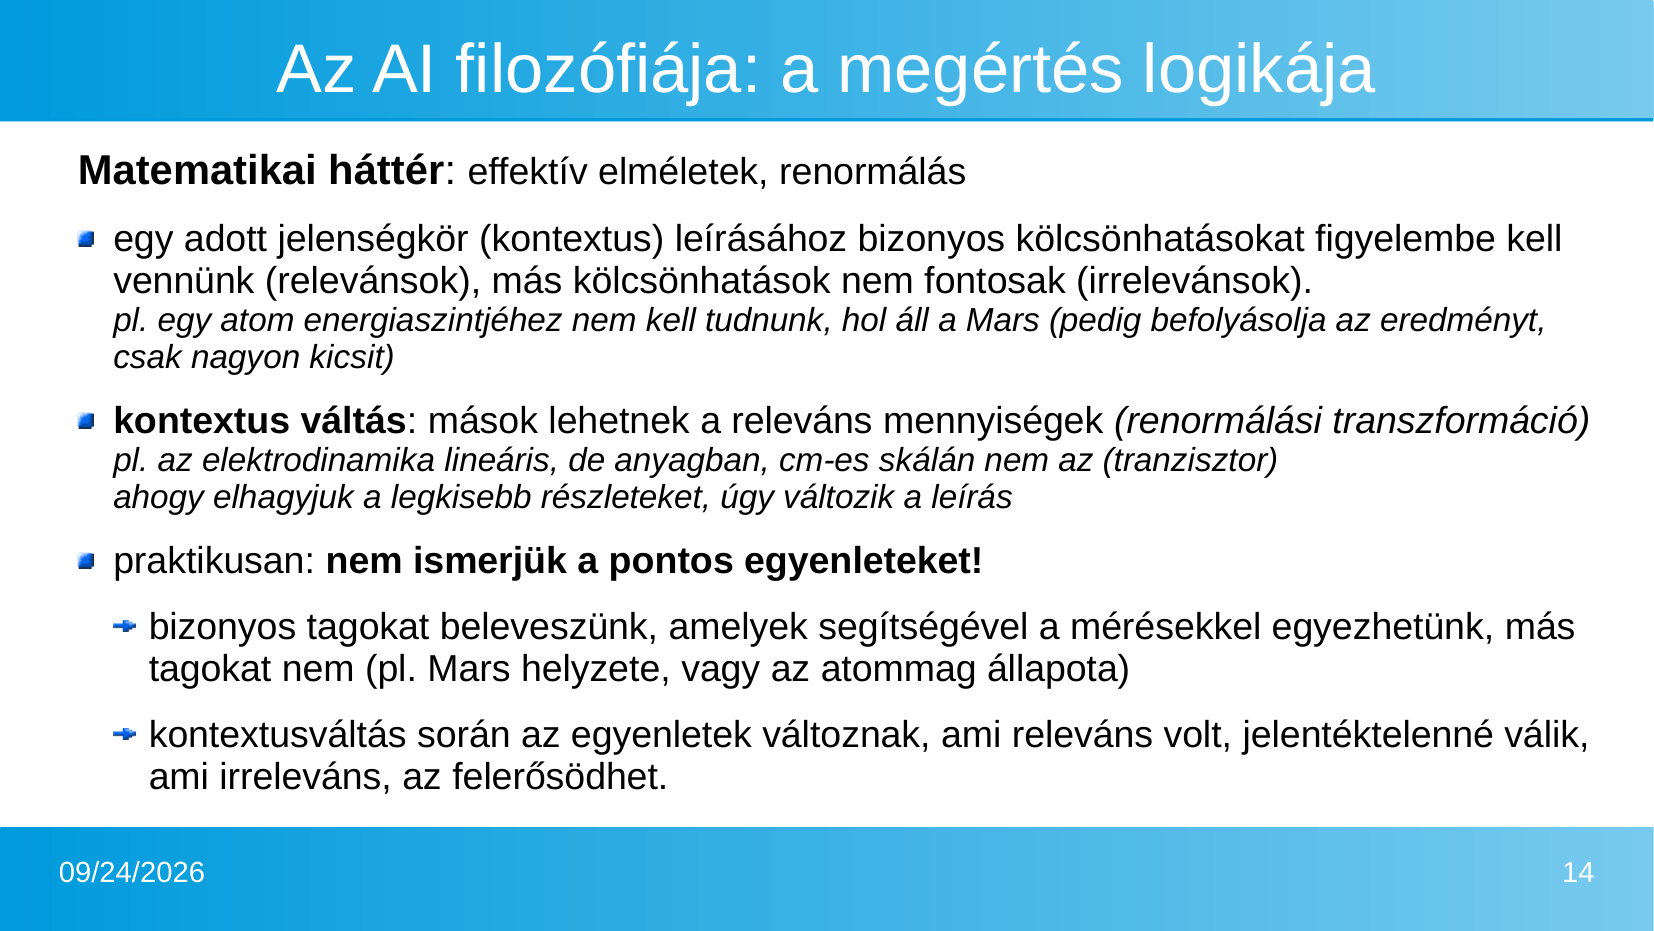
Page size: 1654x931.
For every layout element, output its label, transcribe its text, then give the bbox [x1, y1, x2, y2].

text_box Matematikai háttér: effektív elméletek, renormálás egy adott jelenségkör (kontextus) leírásához bizonyos kölcsönhatásokat figyelembe kell vennünk (relevánsok), más kölcsönhatások nem fontosak (irrelevánsok). pl. egy atom energiaszintjéhez nem kell tudnunk, hol áll a Mars (pedig befolyásolja az eredményt, csak nagyon kicsit) kontextus váltás: mások lehetnek a releváns mennyiségek (renormálási transzformáció) pl. az elektrodinamika lineáris, de anyagban, cm-es skálán nem az (tranzisztor) ahogy elhagyjuk a legkisebb részleteket, úgy változik a leírás praktikusan: nem ismerjük a pontos egyenleteket! bizonyos tagokat beleveszünk, amelyek segítségével a mérésekkel egyezhetünk, más tagokat nem (pl. Mars helyzete, vagy az atommag állapota) kontextusváltás során az egyenletek változnak, ami releváns volt, jelentéktelenné válik, ami irreleváns, az felerősödhet. [63, 139, 1636, 821]
title Az AI filozófiája: a megértés logikája [59, 29, 1595, 108]
